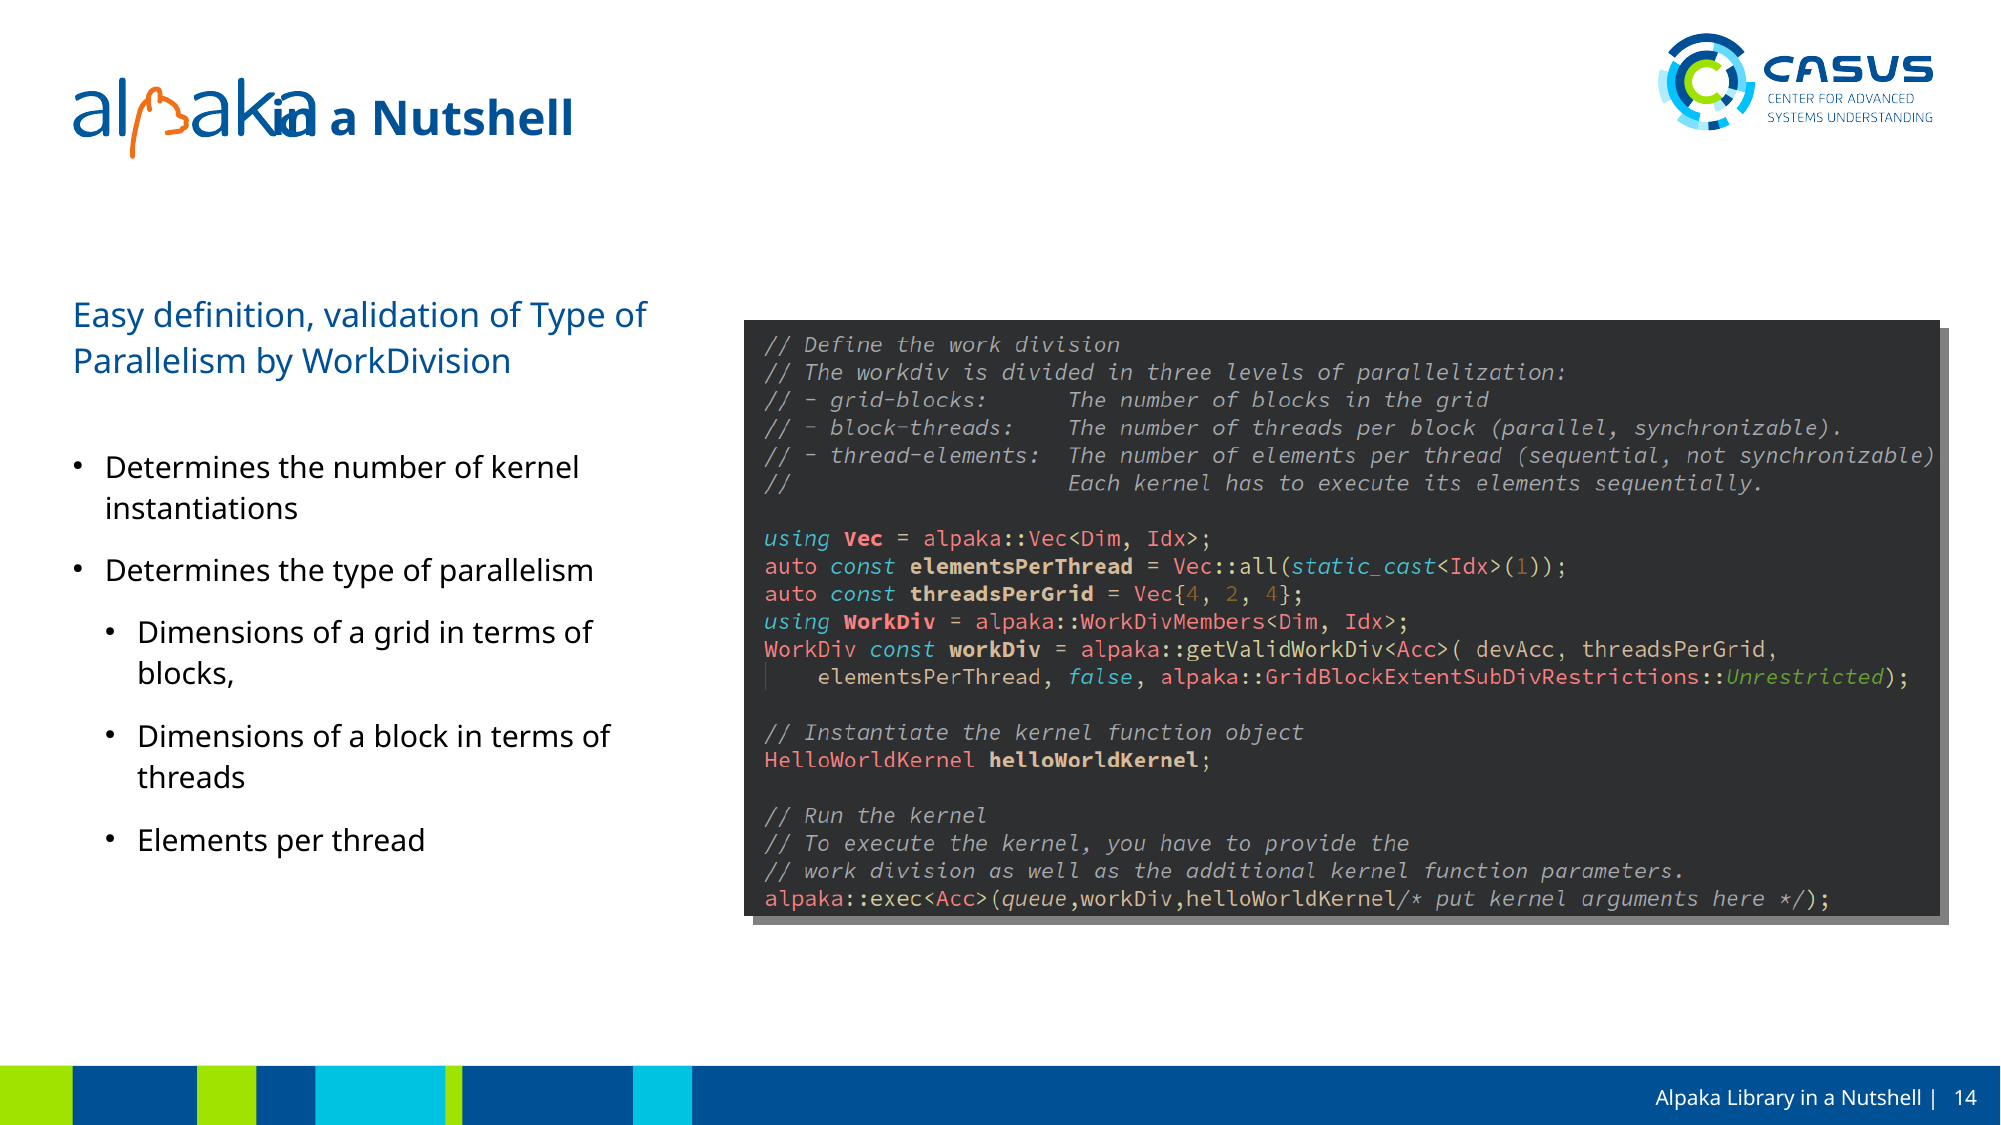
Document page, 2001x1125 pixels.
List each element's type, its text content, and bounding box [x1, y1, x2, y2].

title in a Nutshell [317, 82, 709, 151]
picture [72, 76, 317, 160]
picture [1658, 33, 1933, 131]
list Easy definition, validation of Type of Parallelism by WorkDivision Determines the number of kernel instantiations Determines the type of parallelism Dimensions of a grid in terms of blocks, Dimensions of a block in terms of threads Elements per thread [72, 198, 697, 861]
picture [744, 320, 1940, 916]
